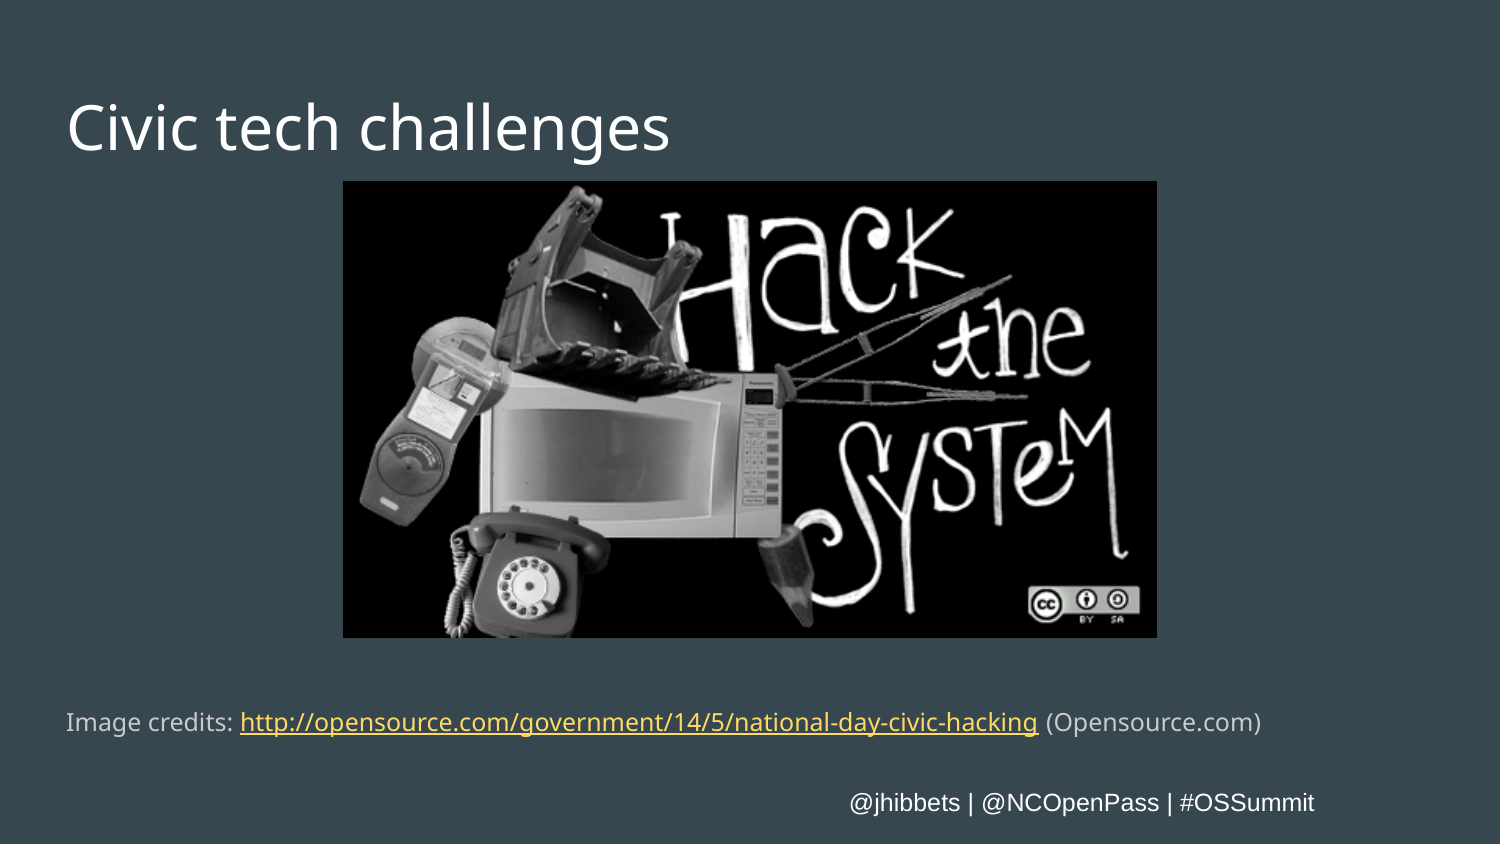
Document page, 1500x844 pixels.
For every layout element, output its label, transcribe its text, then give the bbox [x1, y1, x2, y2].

text_box Image credits: http://opensource.com/government/14/5/national-day-civic-hacking (Opensource.com) [51, 686, 1449, 750]
picture [343, 181, 1157, 638]
title Civic tech challenges [51, 72, 1449, 167]
